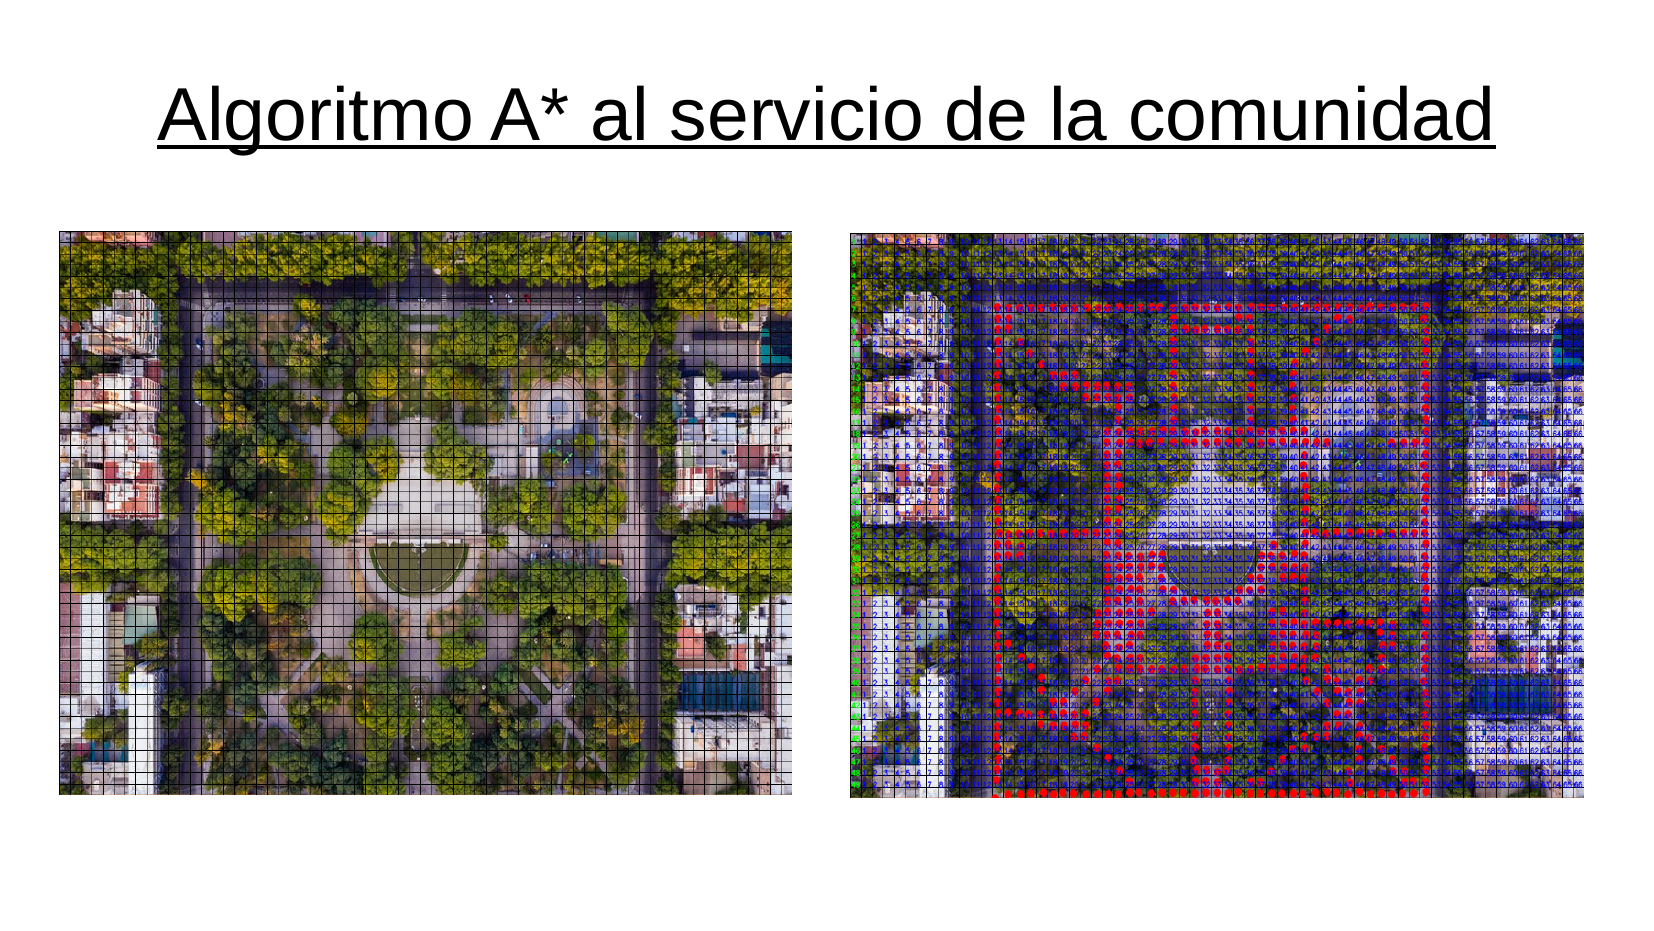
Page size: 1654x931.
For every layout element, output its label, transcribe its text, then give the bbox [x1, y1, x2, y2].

picture [59, 231, 792, 795]
title Algoritmo A* al servicio de la comunidad [82, 37, 1571, 193]
picture [850, 233, 1584, 798]
